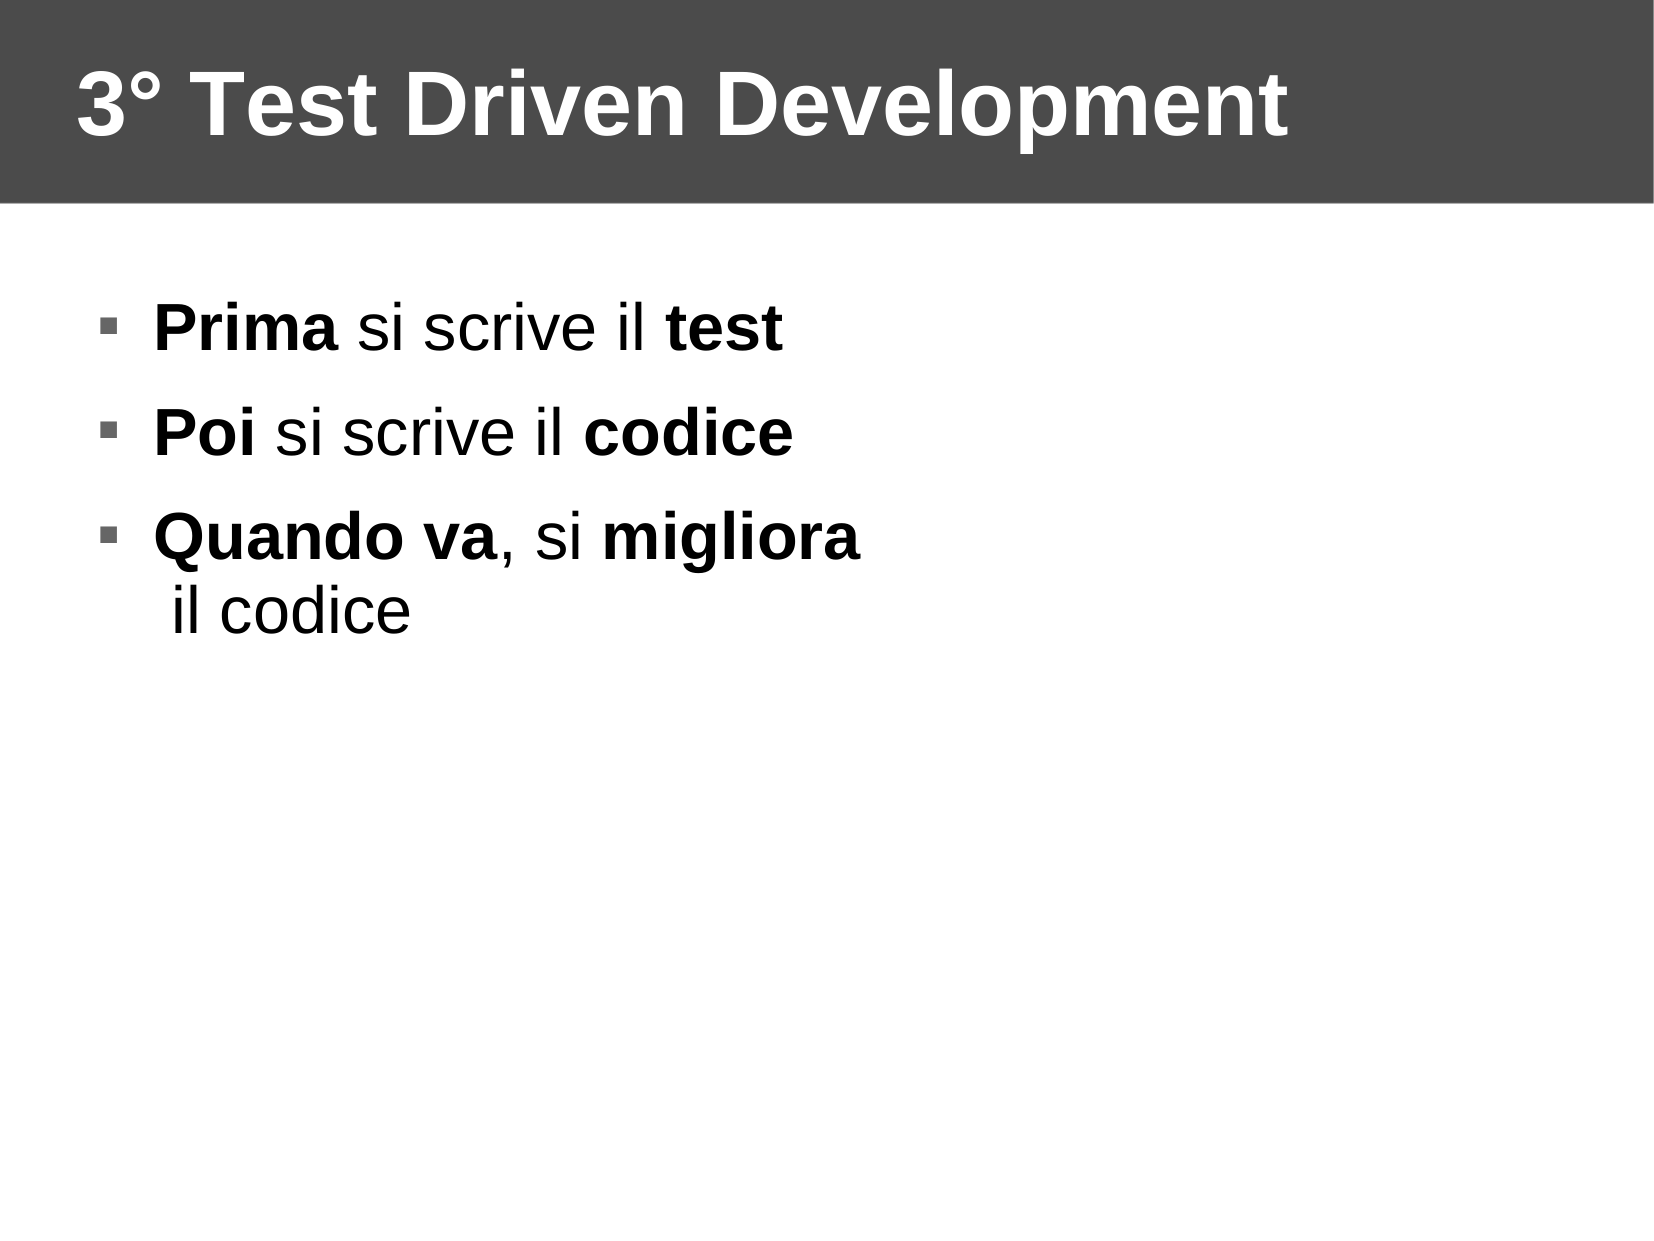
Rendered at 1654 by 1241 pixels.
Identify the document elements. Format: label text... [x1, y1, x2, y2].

list Prima si scrive il test Poi si scrive il codice Quando va, si migliora il codice [82, 290, 1571, 1109]
title 3° Test Driven Development [76, 0, 1565, 208]
picture [0, 0, 1654, 1241]
